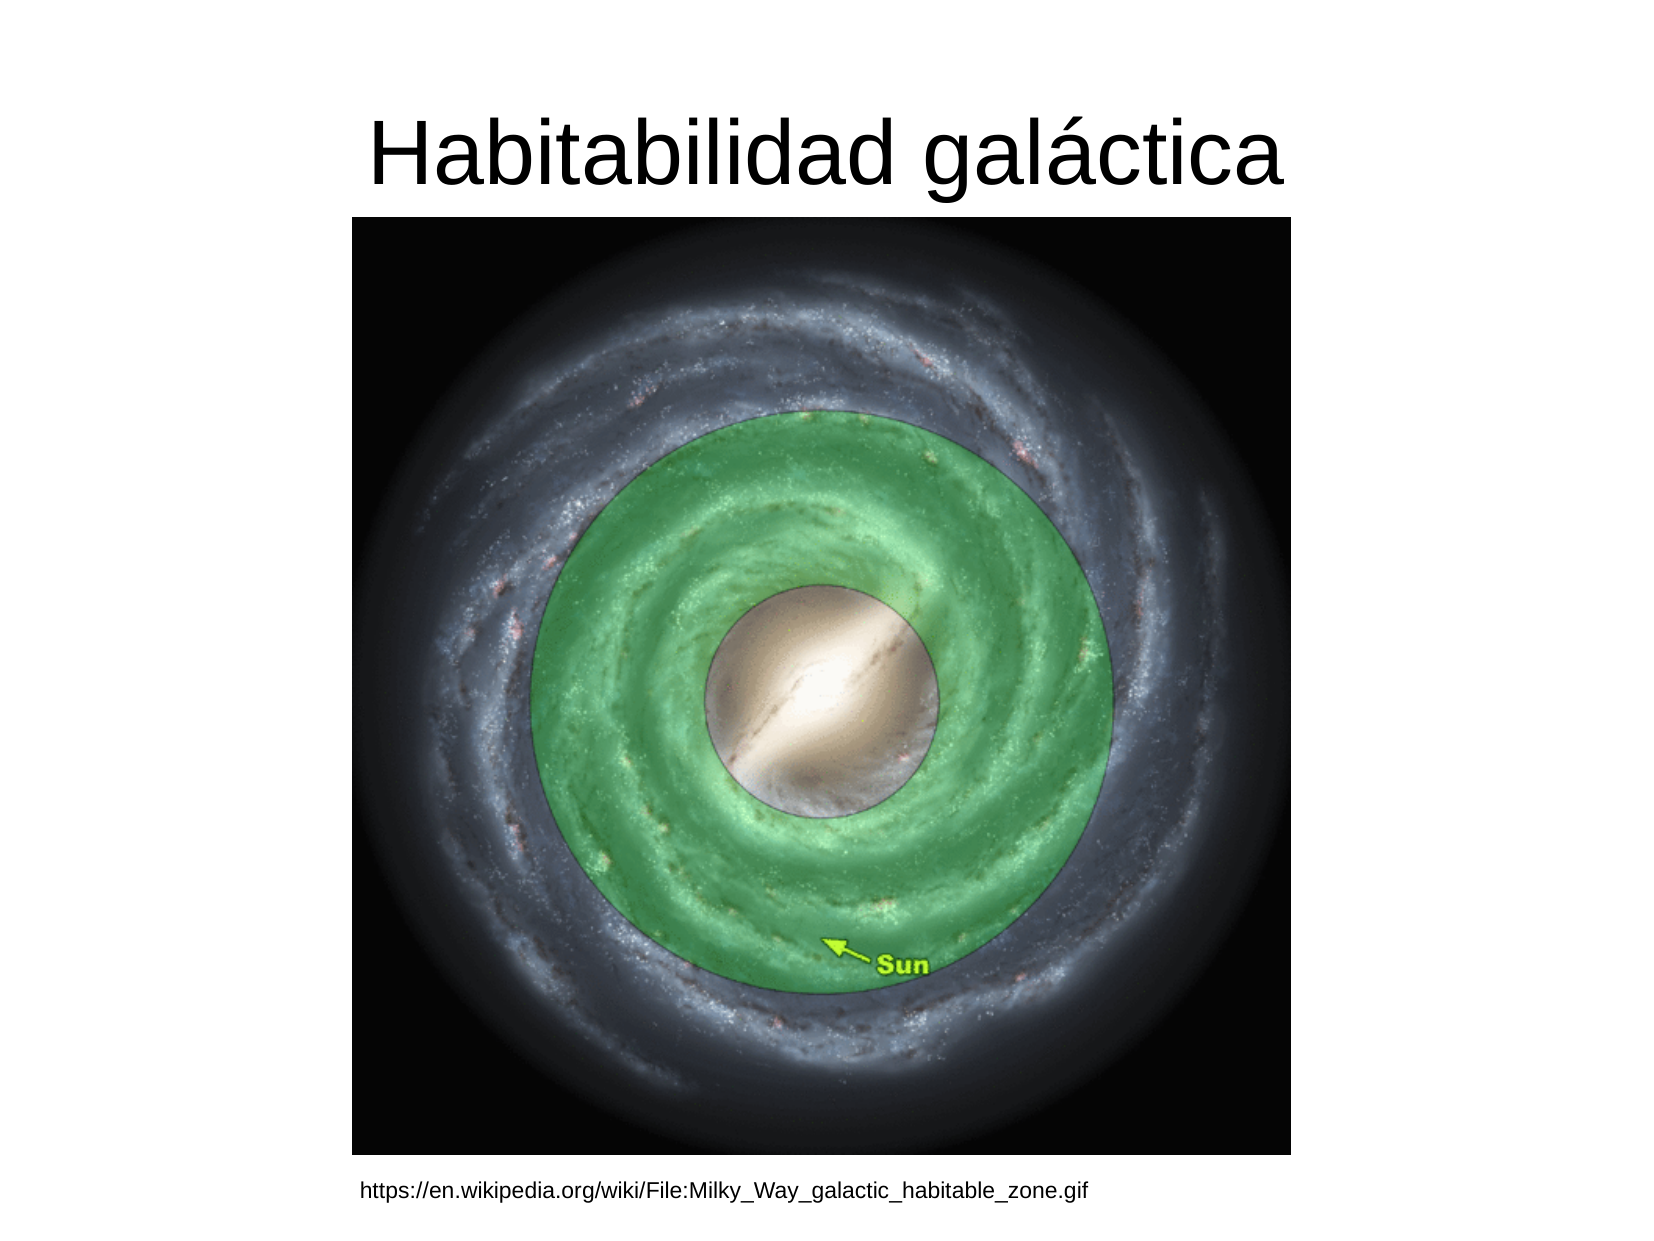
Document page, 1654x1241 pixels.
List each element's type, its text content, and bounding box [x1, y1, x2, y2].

text_box https://en.wikipedia.org/wiki/File:Milky_Way_galactic_habitable_zone.gif [345, 1170, 1563, 1227]
picture [352, 257, 1291, 1156]
title Habitabilidad galáctica [82, 49, 1571, 257]
